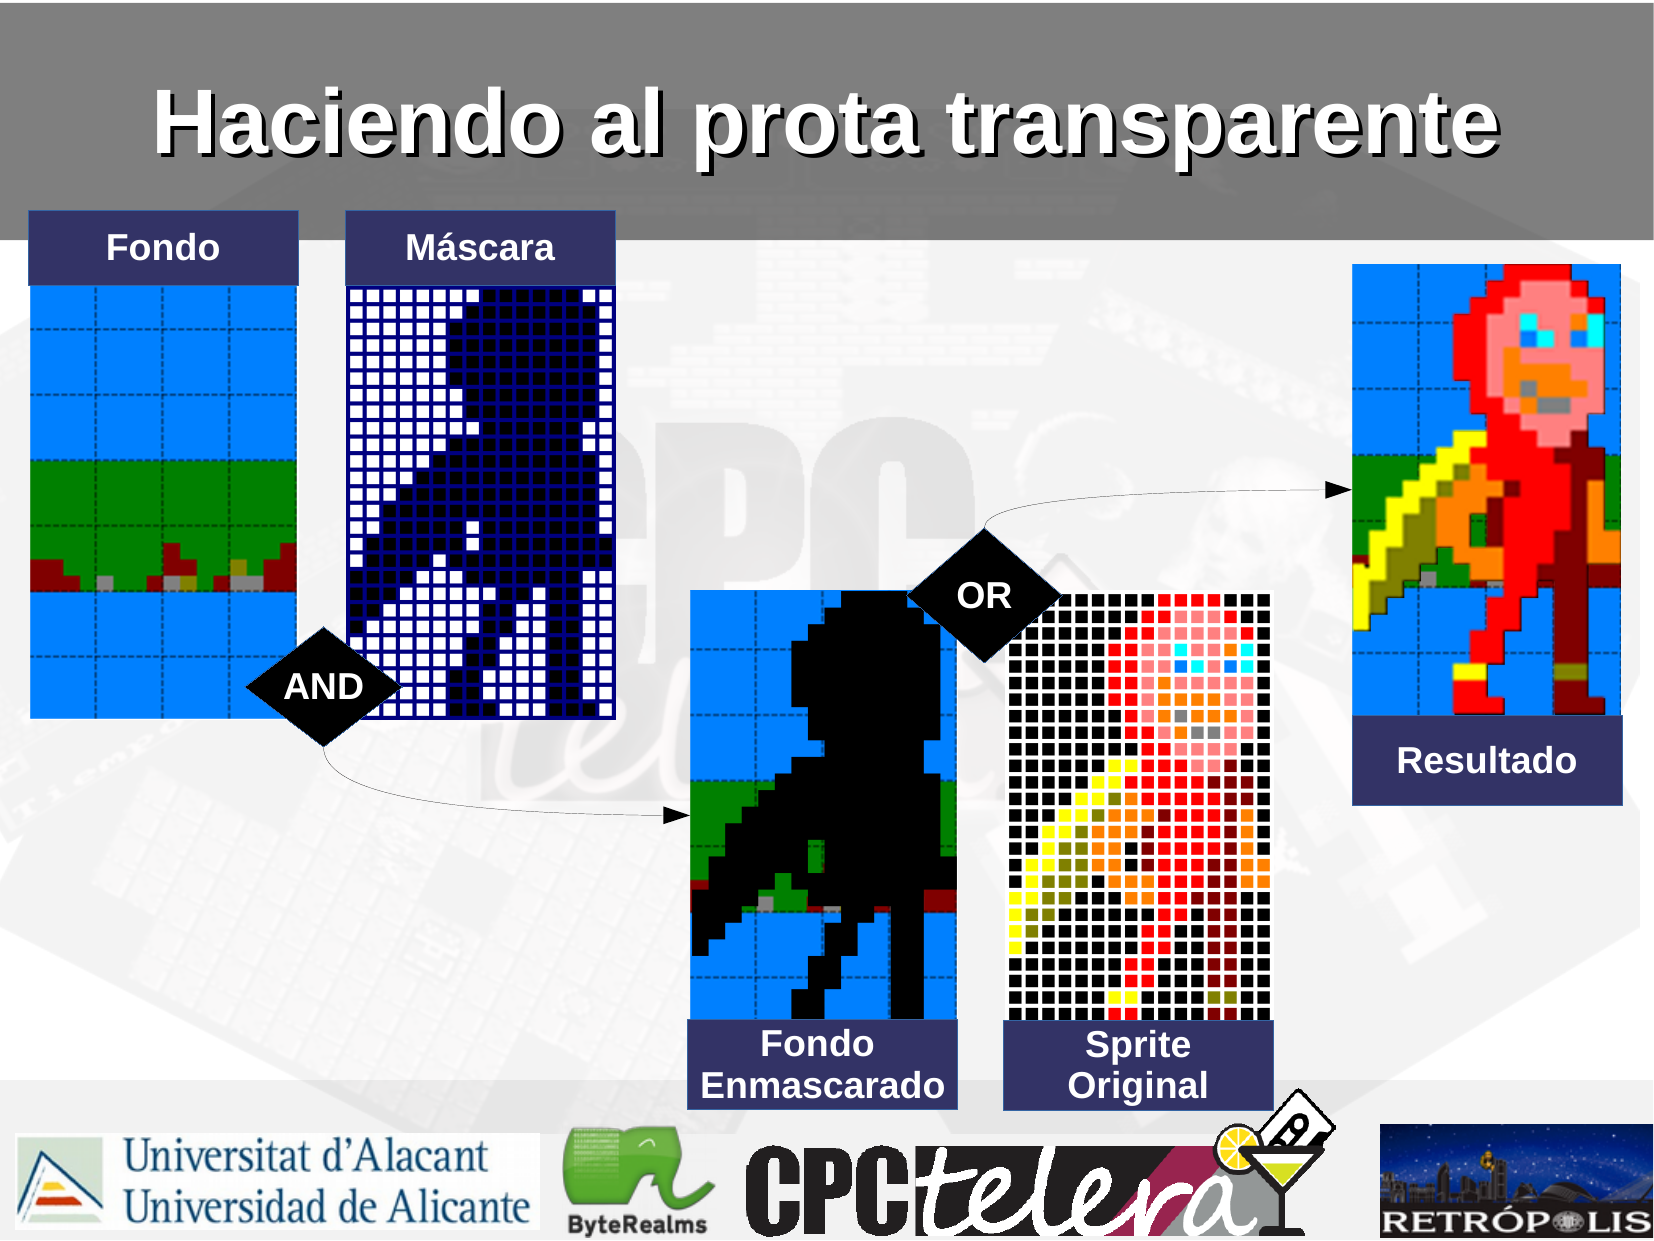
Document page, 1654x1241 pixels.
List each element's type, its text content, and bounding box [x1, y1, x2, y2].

text_box Sprite Original [1003, 1020, 1274, 1111]
text_box OR [906, 528, 1063, 663]
text_box Máscara [345, 210, 616, 286]
text_box Fondo Enmascarado [687, 1019, 958, 1110]
title Haciendo al prota transparente [0, 2, 1654, 241]
text_box Fondo [28, 210, 299, 286]
text_box AND [244, 626, 403, 747]
picture [0, 241, 1654, 1238]
text_box Resultado [1352, 715, 1623, 806]
